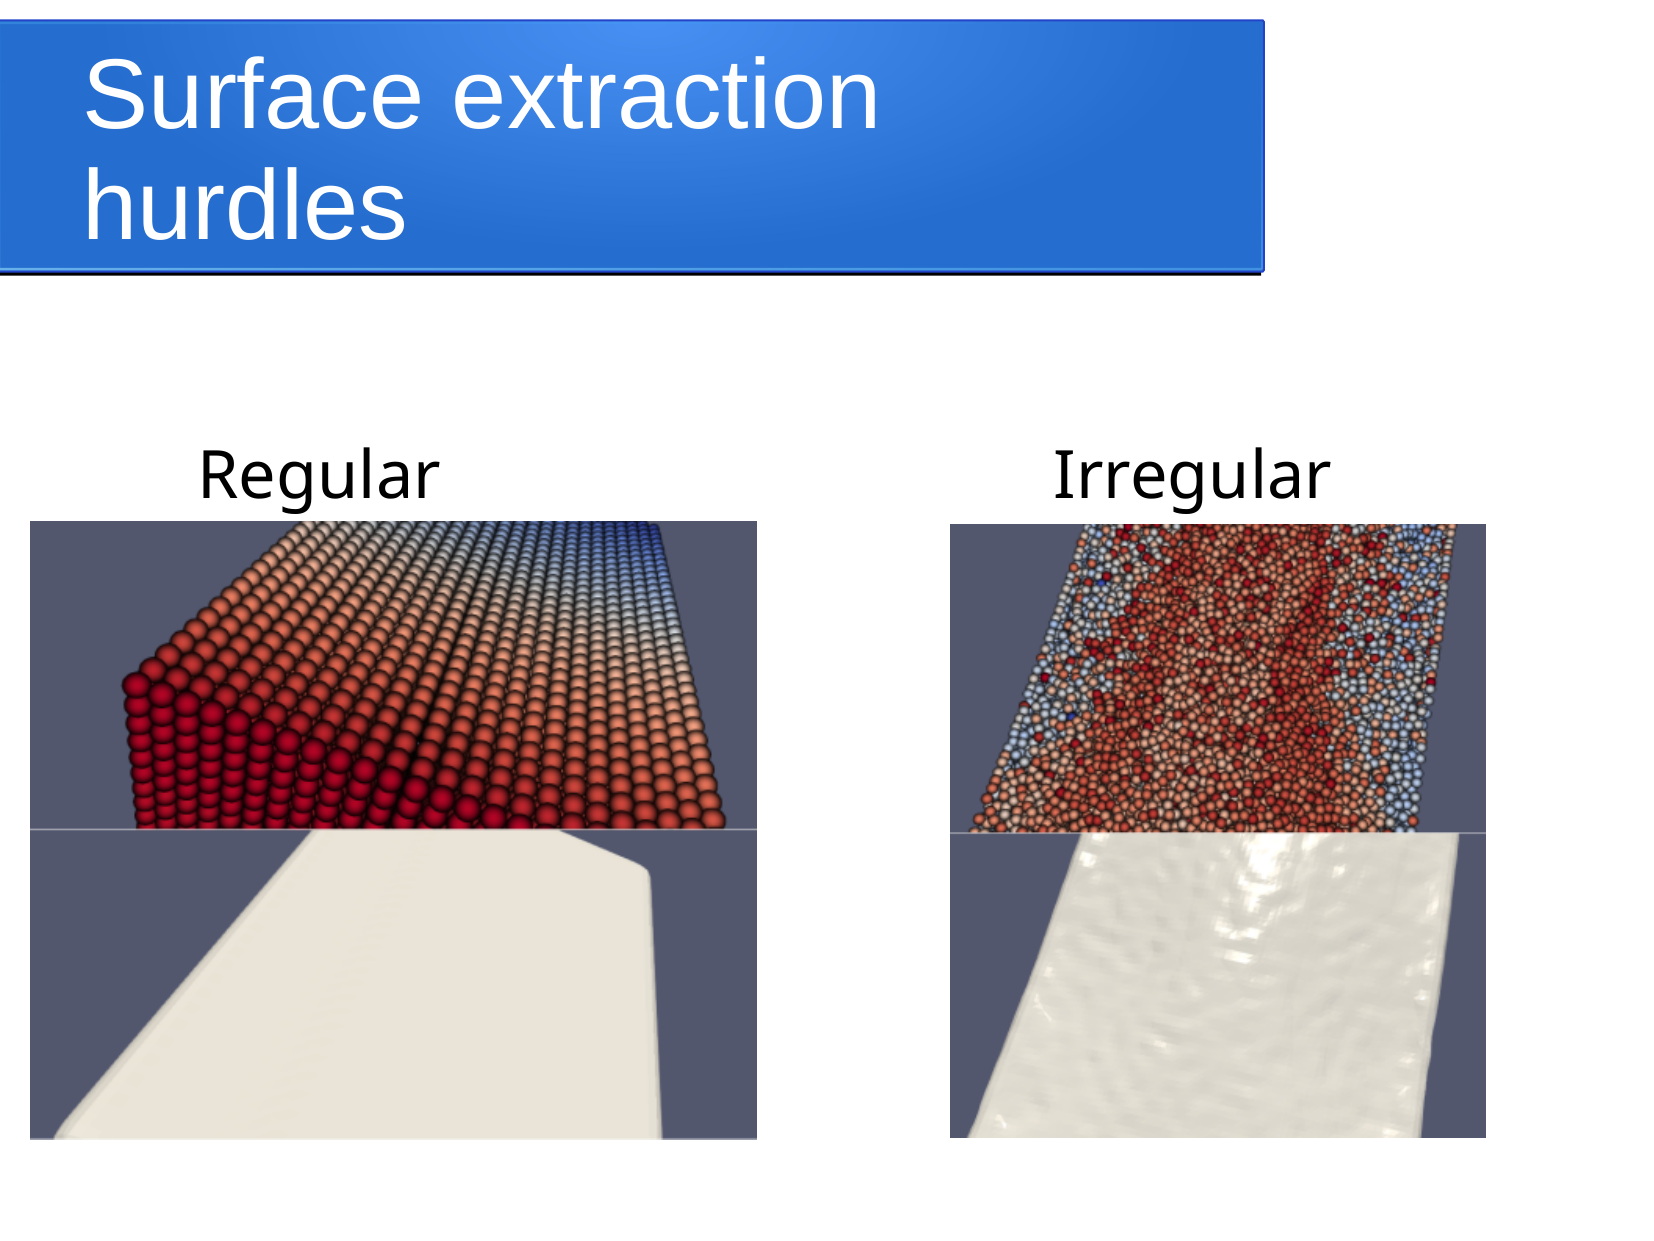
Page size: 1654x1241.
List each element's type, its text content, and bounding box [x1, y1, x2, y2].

picture [30, 521, 757, 1141]
text_box Irregular [1039, 419, 1354, 513]
picture [950, 524, 1486, 1138]
text_box Regular [182, 419, 490, 513]
title Surface extraction hurdles [82, 38, 1235, 261]
